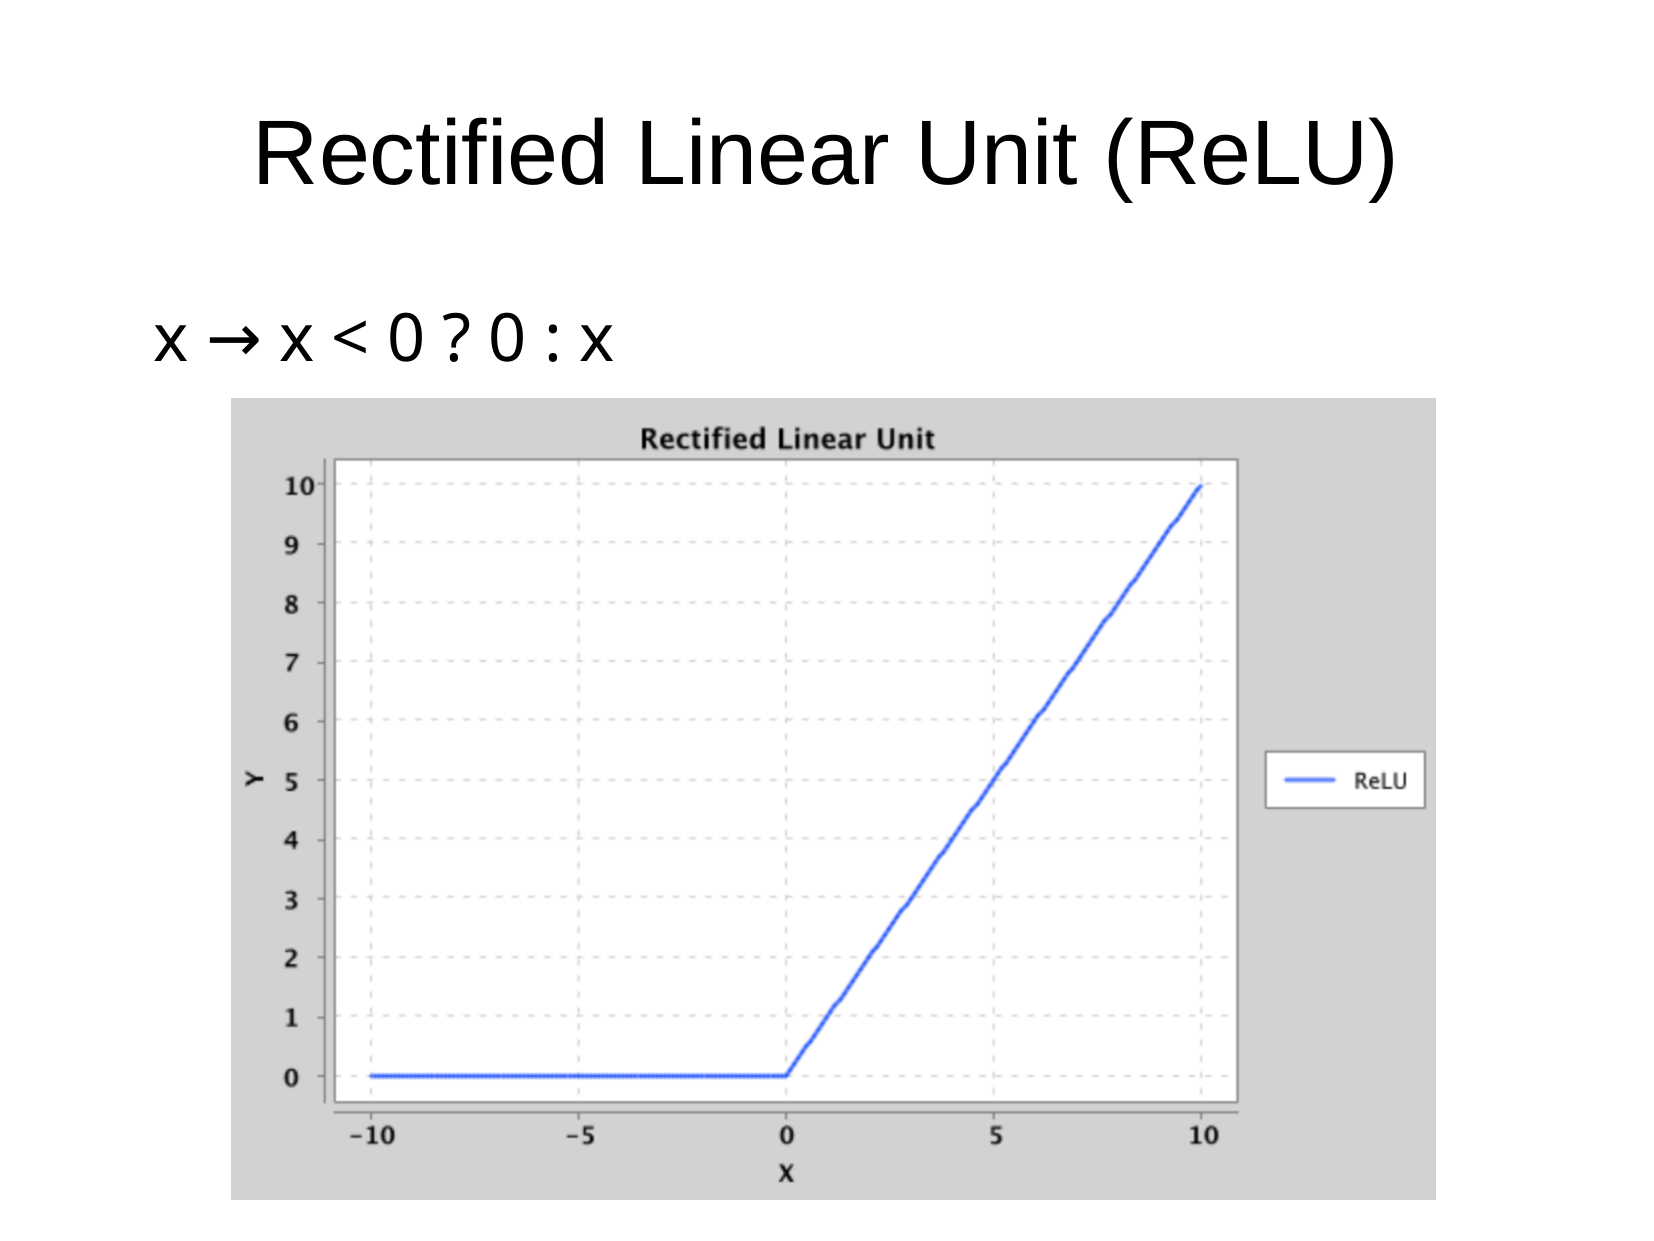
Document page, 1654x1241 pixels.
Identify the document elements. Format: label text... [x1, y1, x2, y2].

title Rectified Linear Unit (ReLU) [82, 49, 1571, 257]
picture [231, 398, 1438, 1200]
list x → x < 0 ? 0 : x [82, 290, 1571, 1010]
